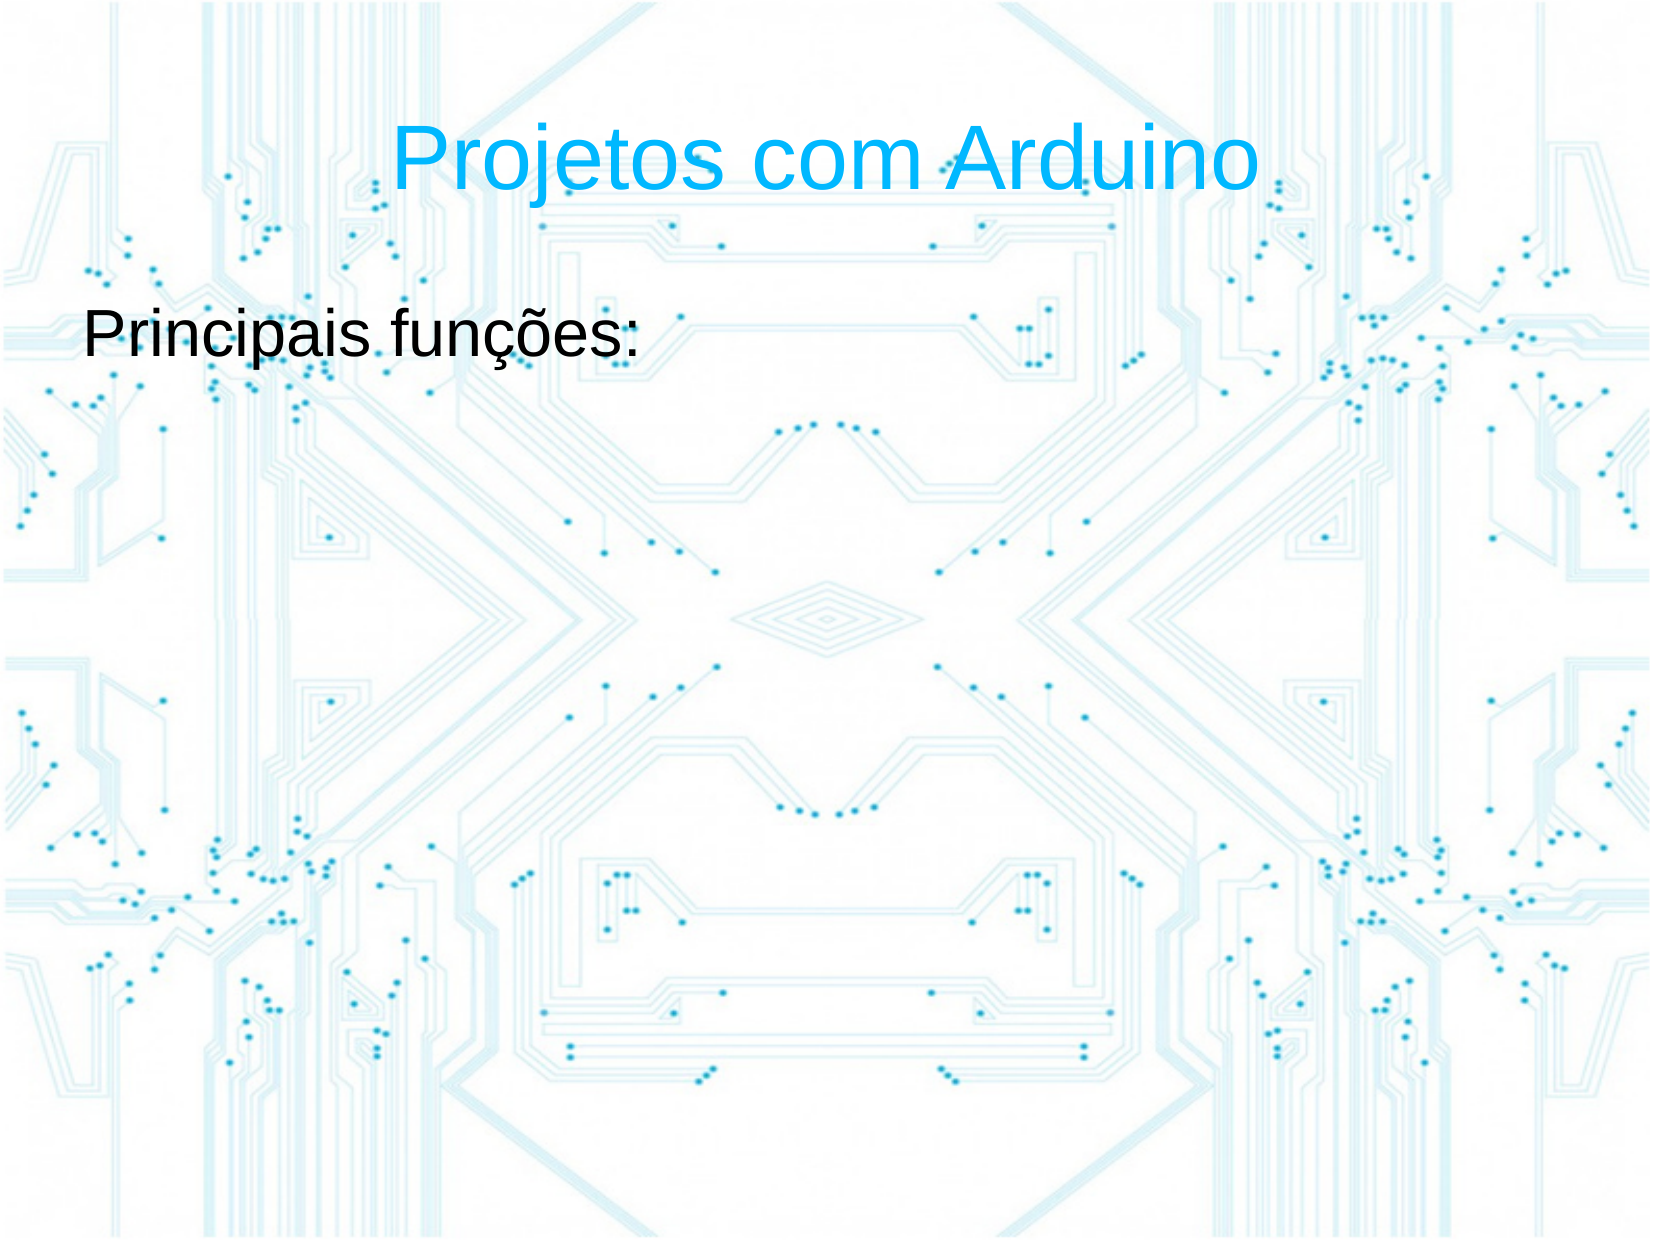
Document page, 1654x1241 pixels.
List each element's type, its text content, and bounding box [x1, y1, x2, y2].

title Projetos com Arduino [82, 49, 1571, 257]
list Principais funções: [82, 290, 1538, 1010]
